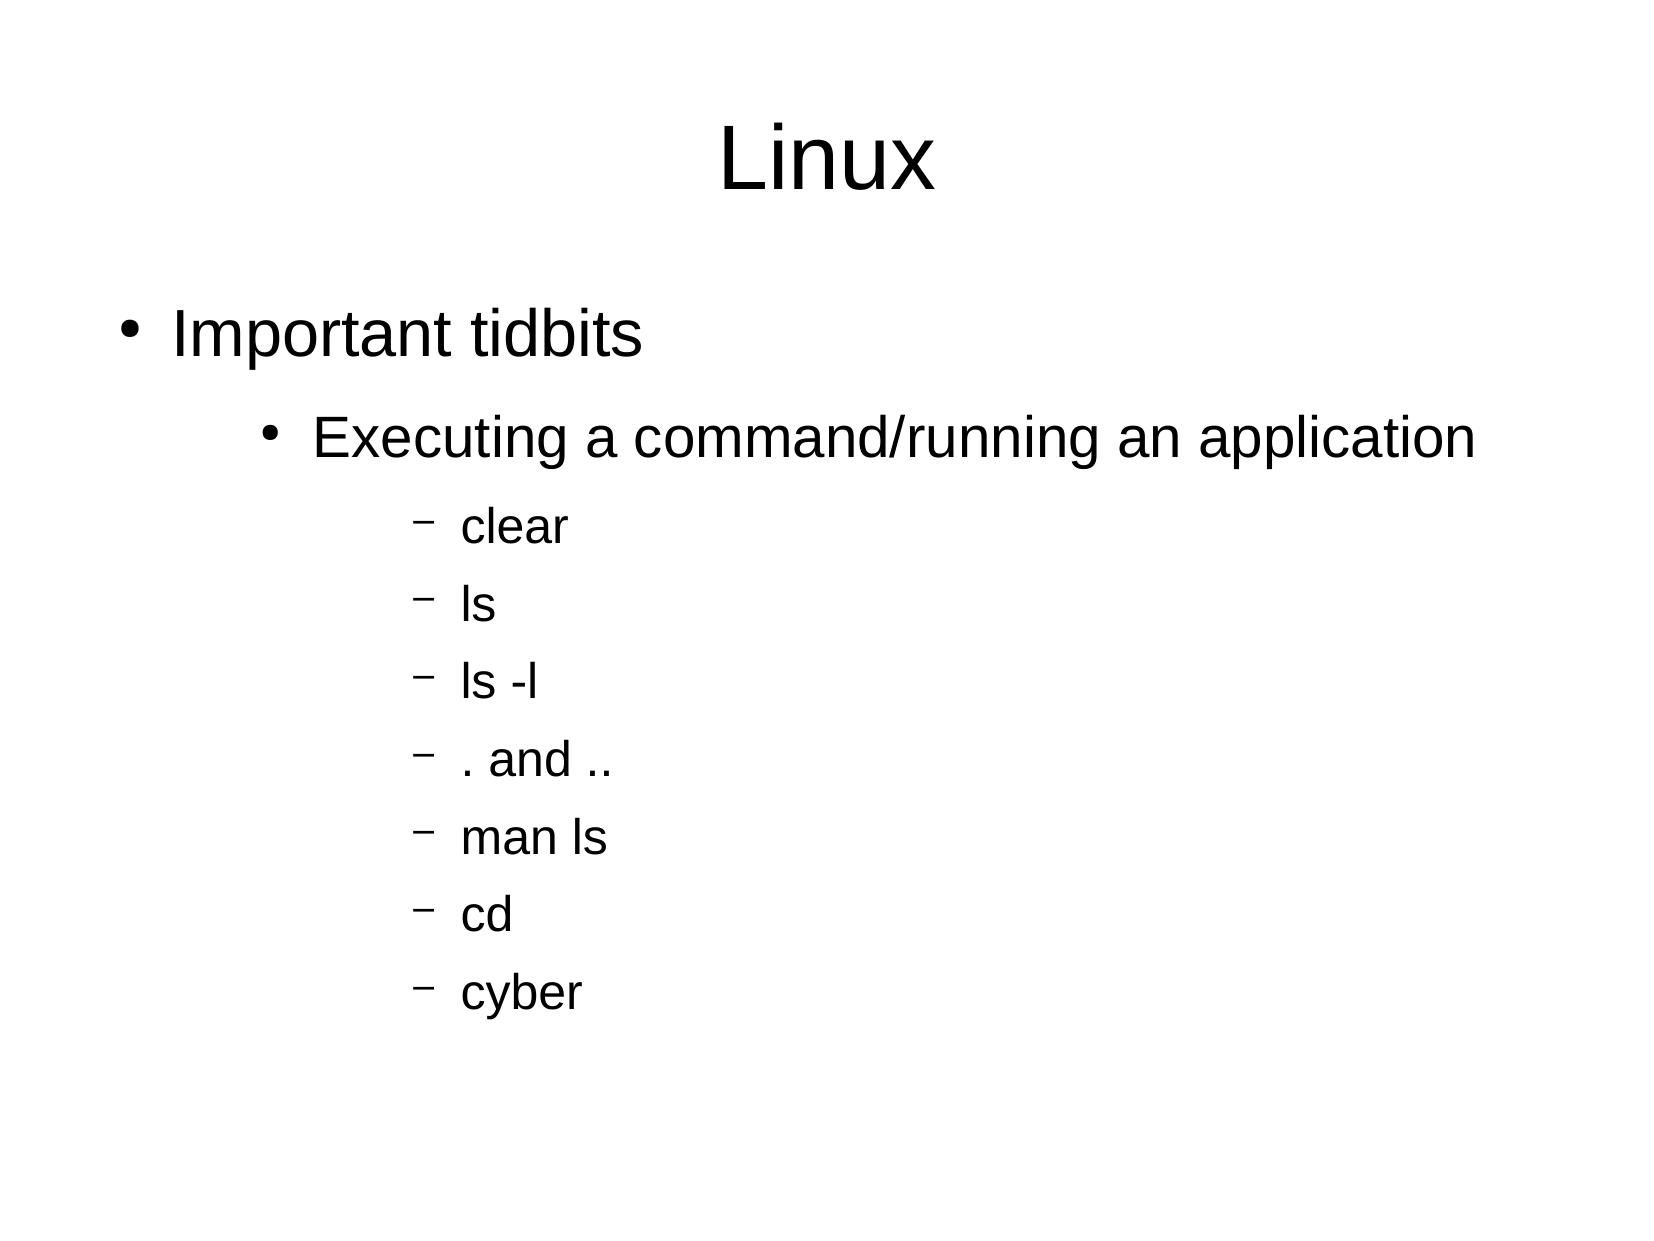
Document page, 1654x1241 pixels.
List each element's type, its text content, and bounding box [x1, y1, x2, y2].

title Linux [82, 49, 1571, 257]
list Important tidbits Executing a command/running an application clear ls ls -l . and .. man ls cd cyber [82, 290, 1571, 1109]
